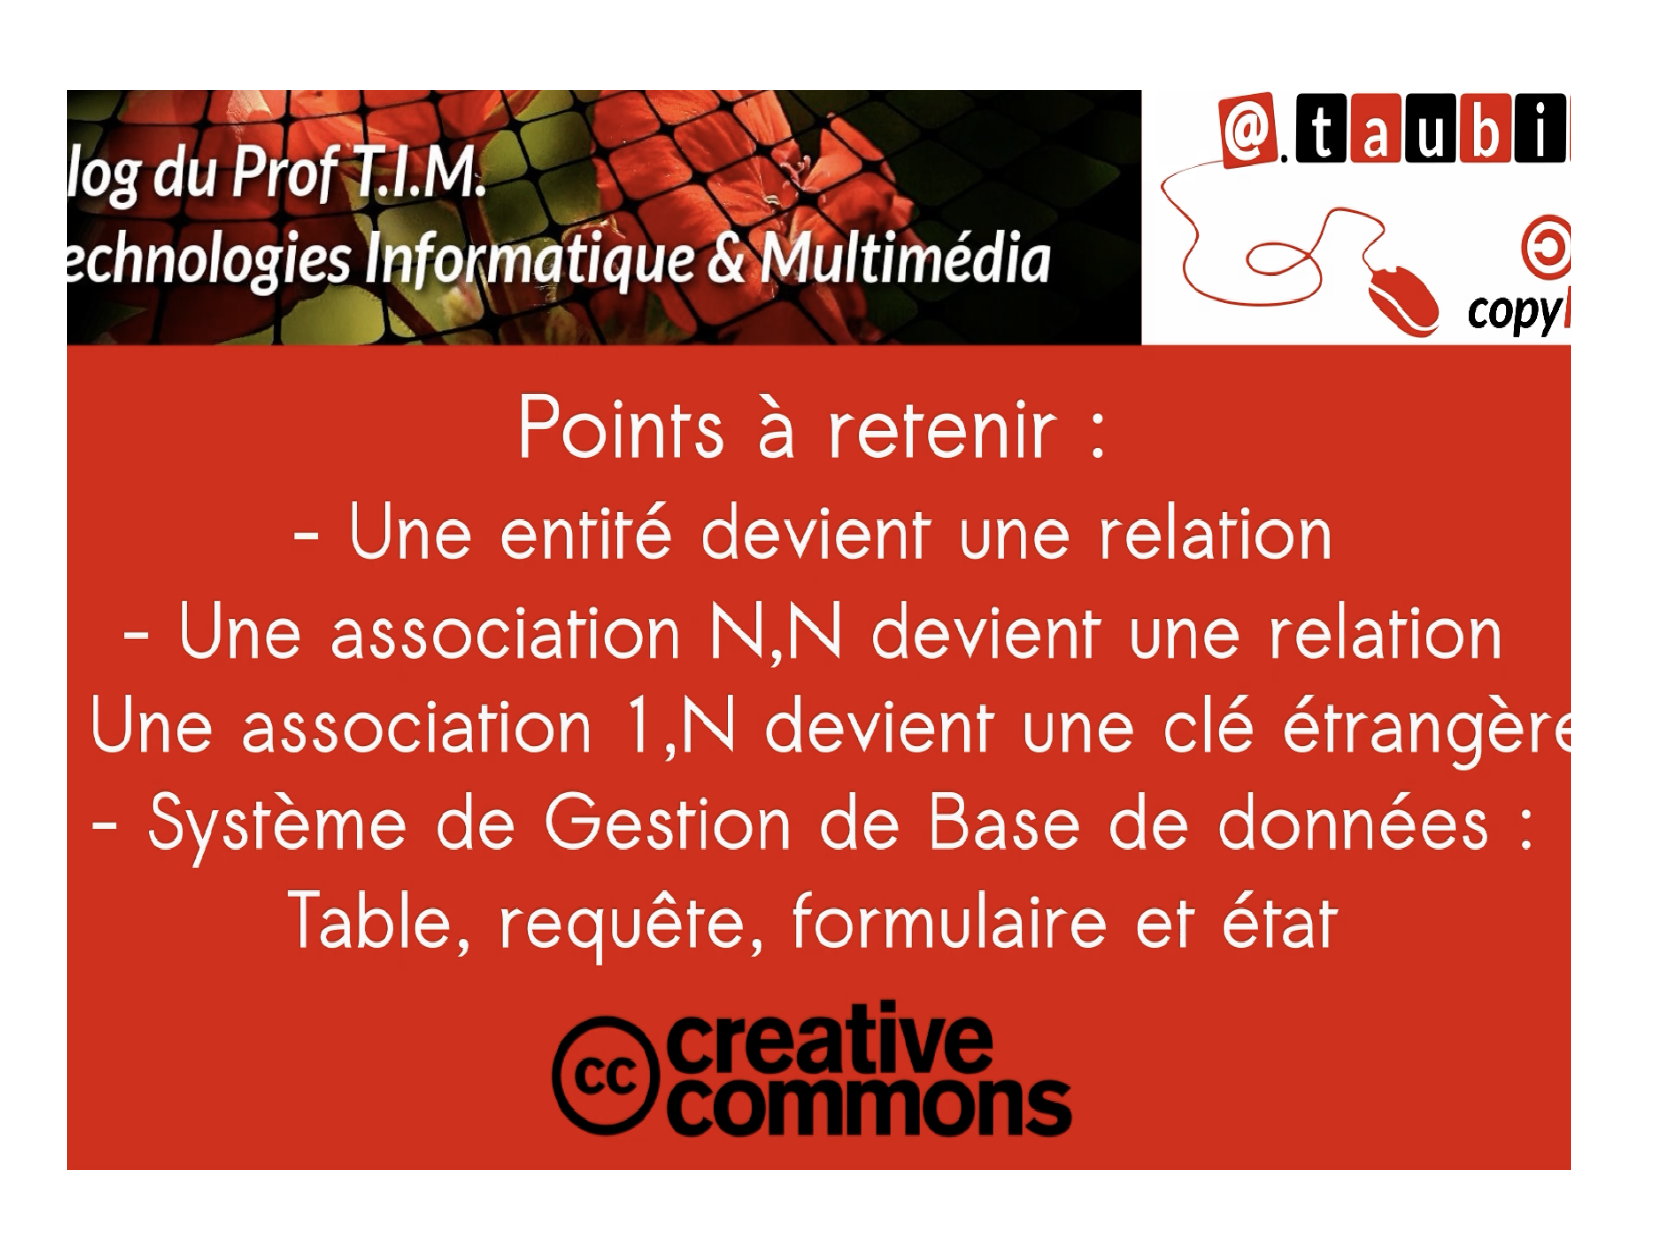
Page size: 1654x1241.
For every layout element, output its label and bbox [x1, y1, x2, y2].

picture [67, 90, 1571, 1170]
